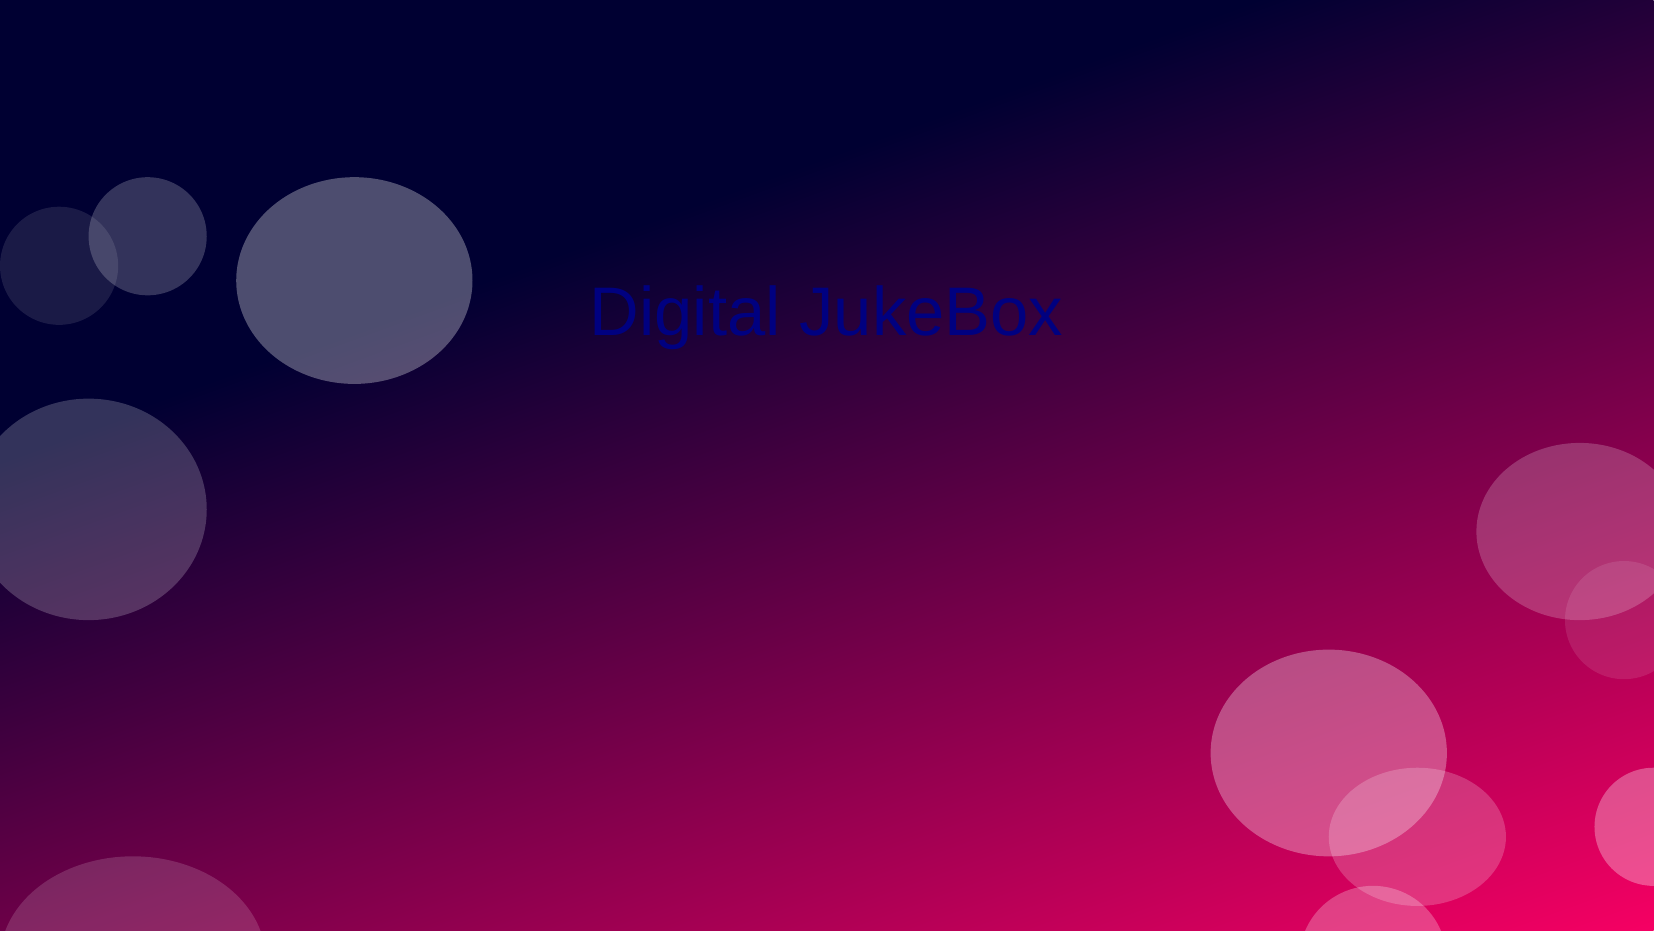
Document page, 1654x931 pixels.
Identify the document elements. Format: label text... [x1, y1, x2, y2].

title Digital JukeBox [82, 234, 1571, 390]
